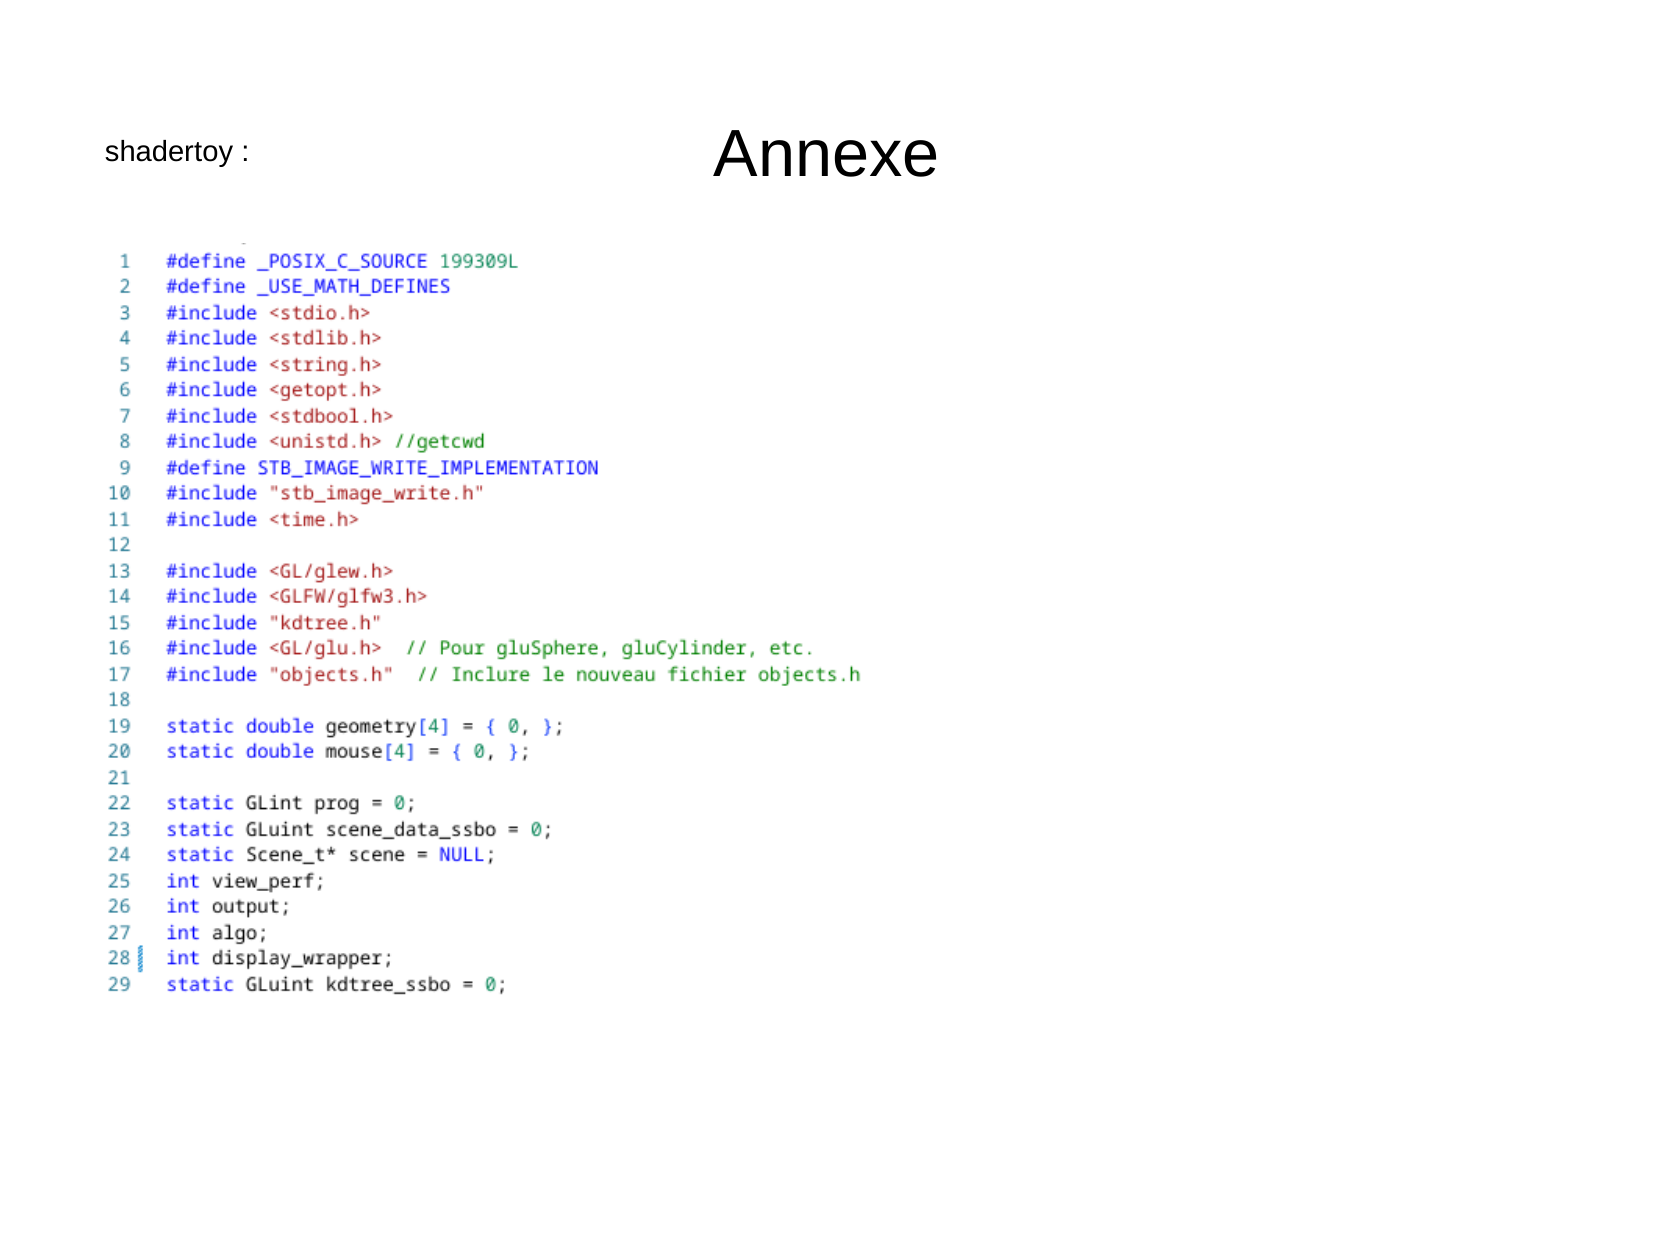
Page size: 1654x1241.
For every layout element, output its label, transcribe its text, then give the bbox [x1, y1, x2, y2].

text_box shadertoy : [90, 127, 266, 176]
picture [93, 243, 1512, 999]
title Annexe [82, 49, 1571, 257]
